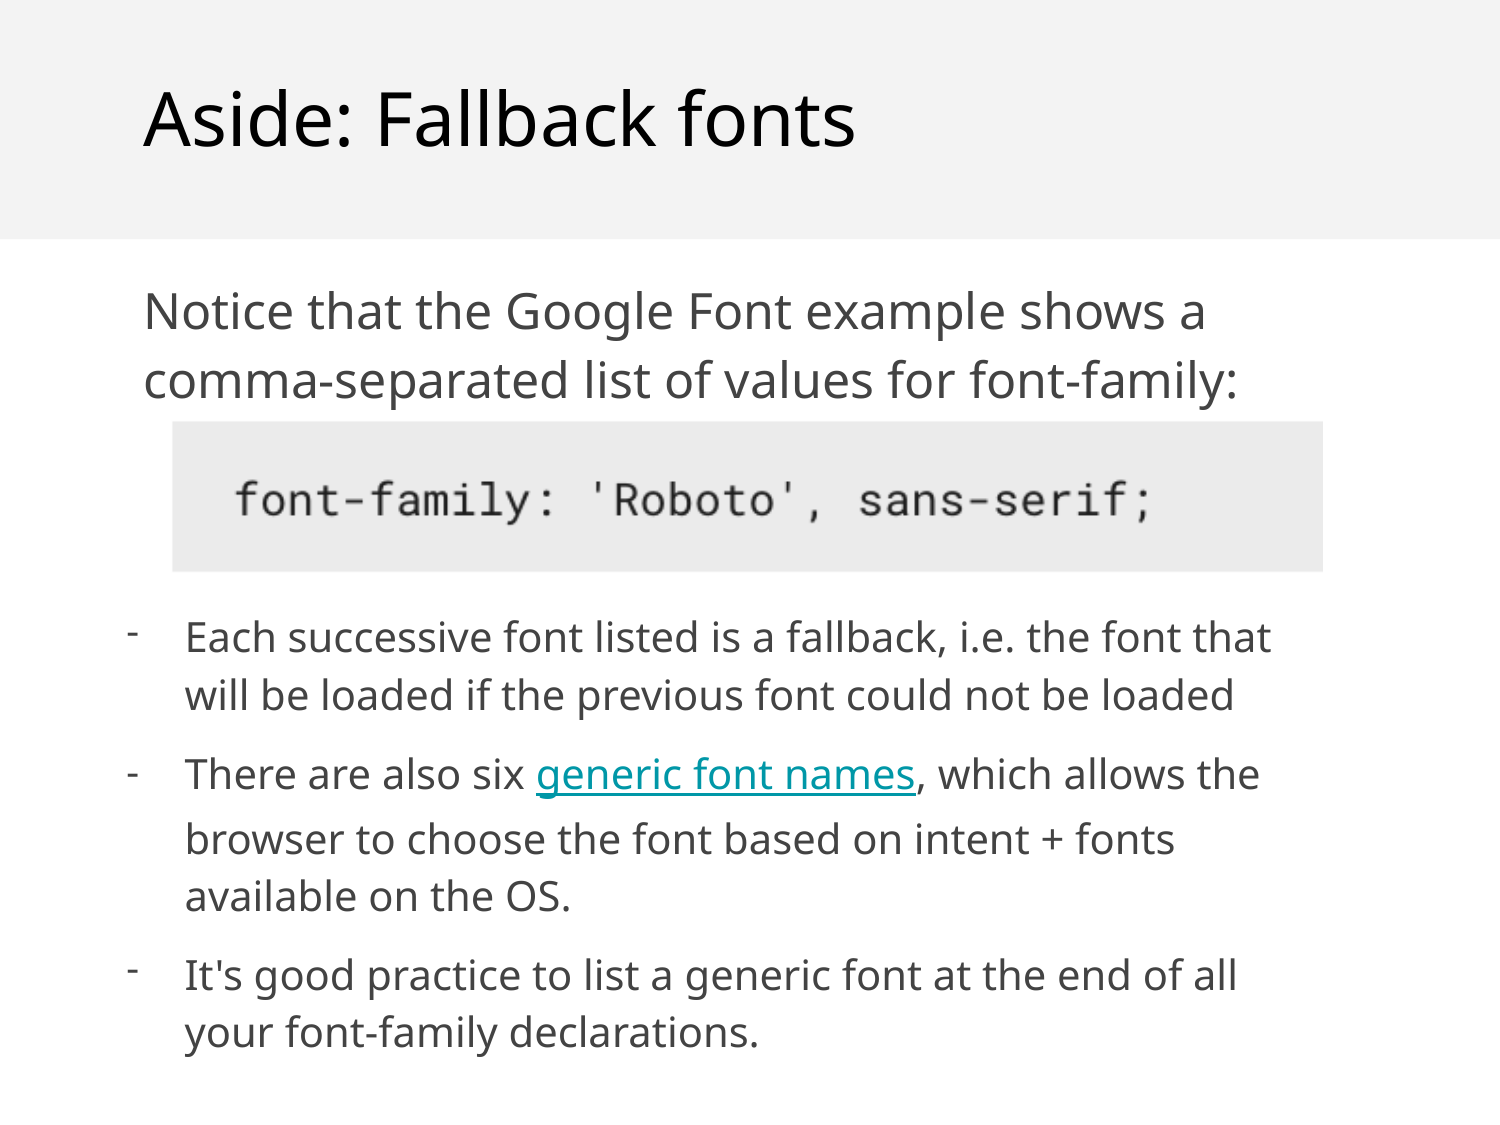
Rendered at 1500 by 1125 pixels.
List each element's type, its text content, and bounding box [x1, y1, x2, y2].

list Each successive font listed is a fallback, i.e. the font that will be loaded if the previous font could not be loaded There are also six generic font names, which allows the browser to choose the font based on intent + fonts available on the OS. It's good practice to list a generic font at the end of all your font-family declarations. [94, 588, 1338, 957]
list Notice that the Google Font example shows a comma-separated list of values for font-family: [128, 255, 1372, 361]
title Aside: Fallback fonts [128, 56, 1372, 183]
picture [105, 413, 1323, 588]
